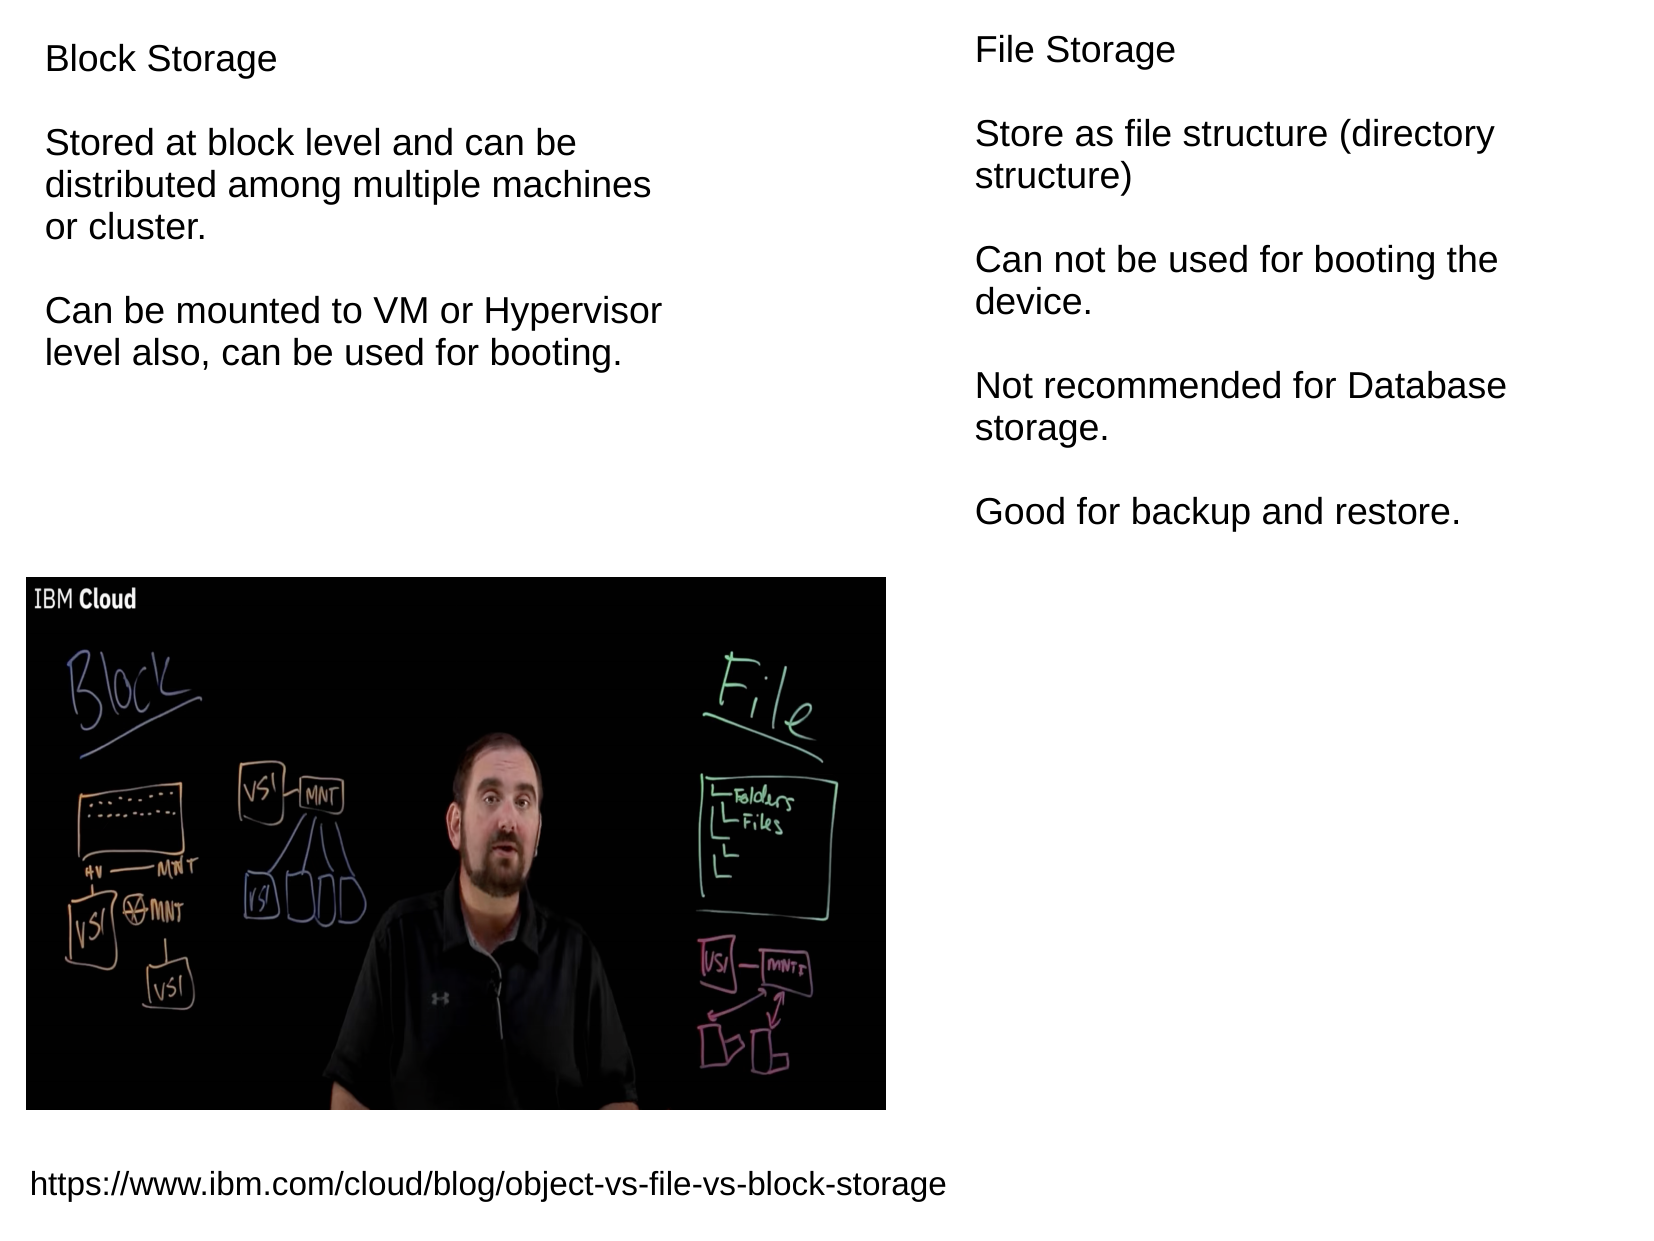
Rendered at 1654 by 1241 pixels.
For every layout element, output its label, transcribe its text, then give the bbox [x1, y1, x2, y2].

picture [26, 577, 886, 1111]
text_box Block Storage Stored at block level and can be distributed among multiple machines or cluster. Can be mounted to VM or Hypervisor level also, can be used for booting. [30, 30, 706, 391]
text_box File Storage Store as file structure (directory structure) Can not be used for booting the device. Not recommended for Database storage. Good for backup and restore. [960, 21, 1576, 541]
text_box https://www.ibm.com/cloud/blog/object-vs-file-vs-block-storage [15, 1158, 1081, 1216]
